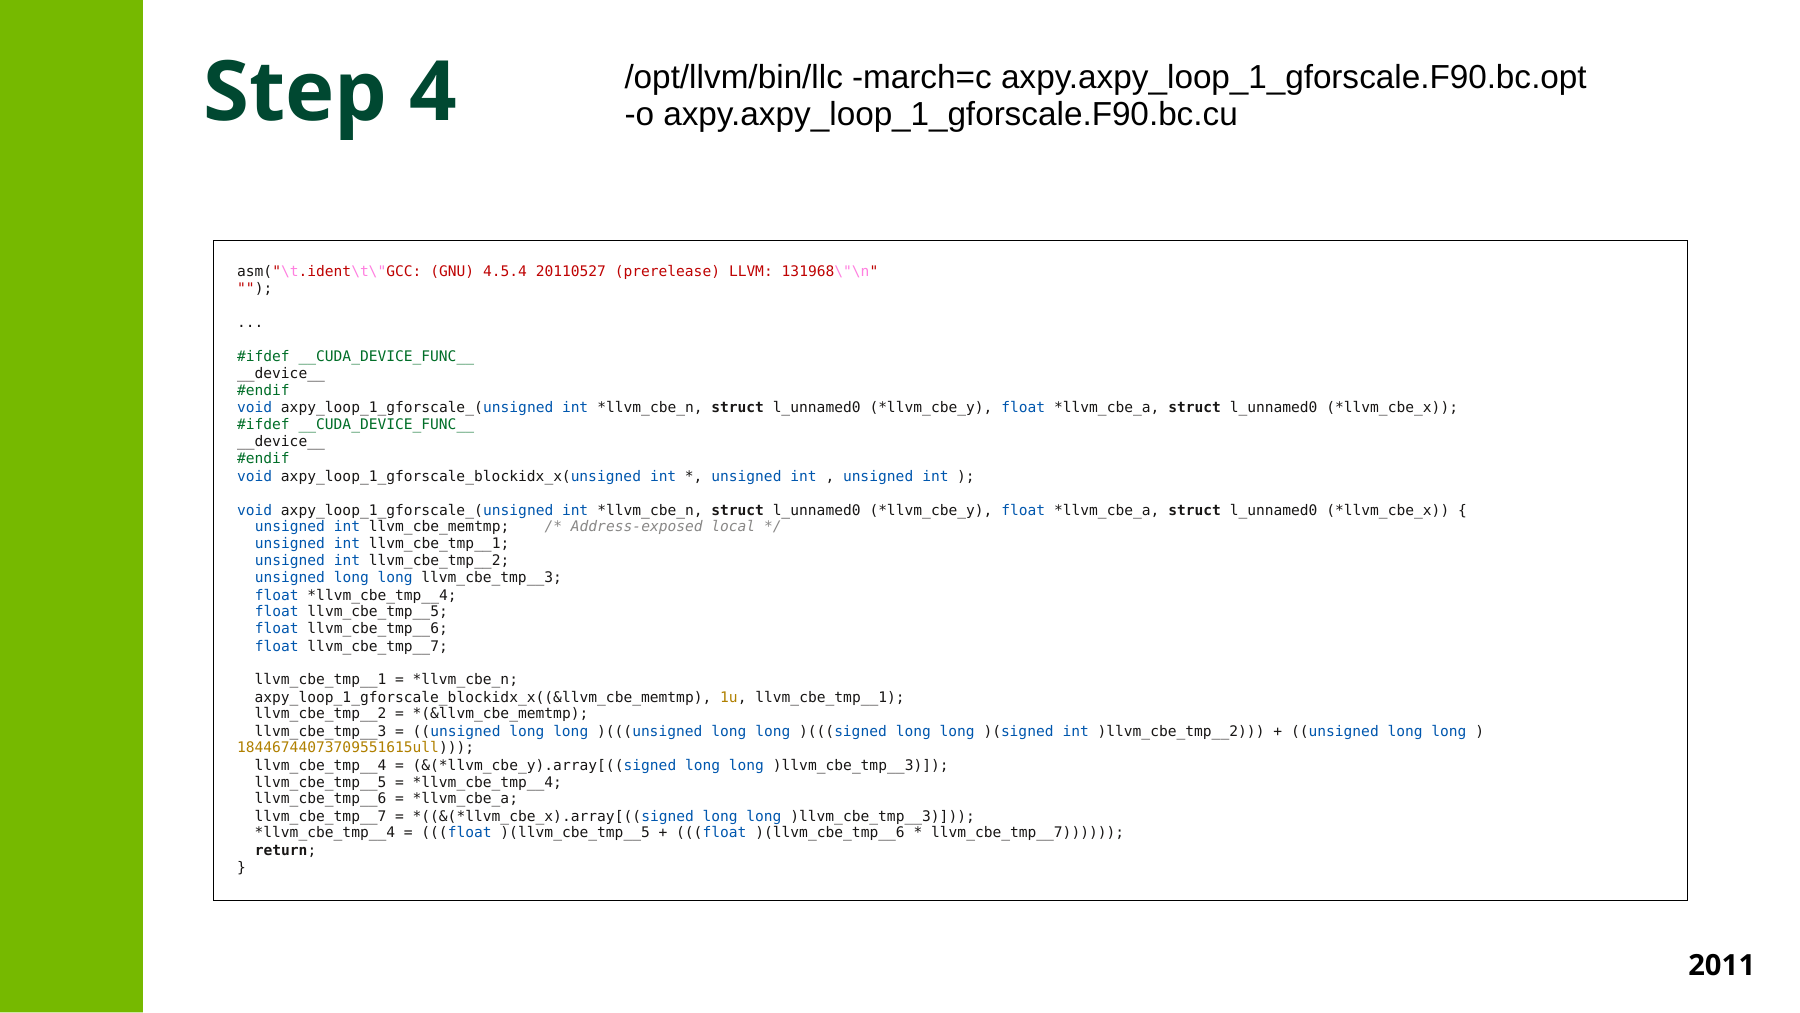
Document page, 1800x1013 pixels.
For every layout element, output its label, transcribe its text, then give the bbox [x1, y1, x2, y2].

chart [236, 263, 1687, 900]
chart [236, 263, 1693, 956]
title Step 4 [188, 40, 1733, 211]
text_box /opt/llvm/bin/llc -march=c axpy.axpy_loop_1_gforscale.F90.bc.opt -o axpy.axpy_loop_1_gforscale.F90.bc.cu [609, 51, 1604, 141]
